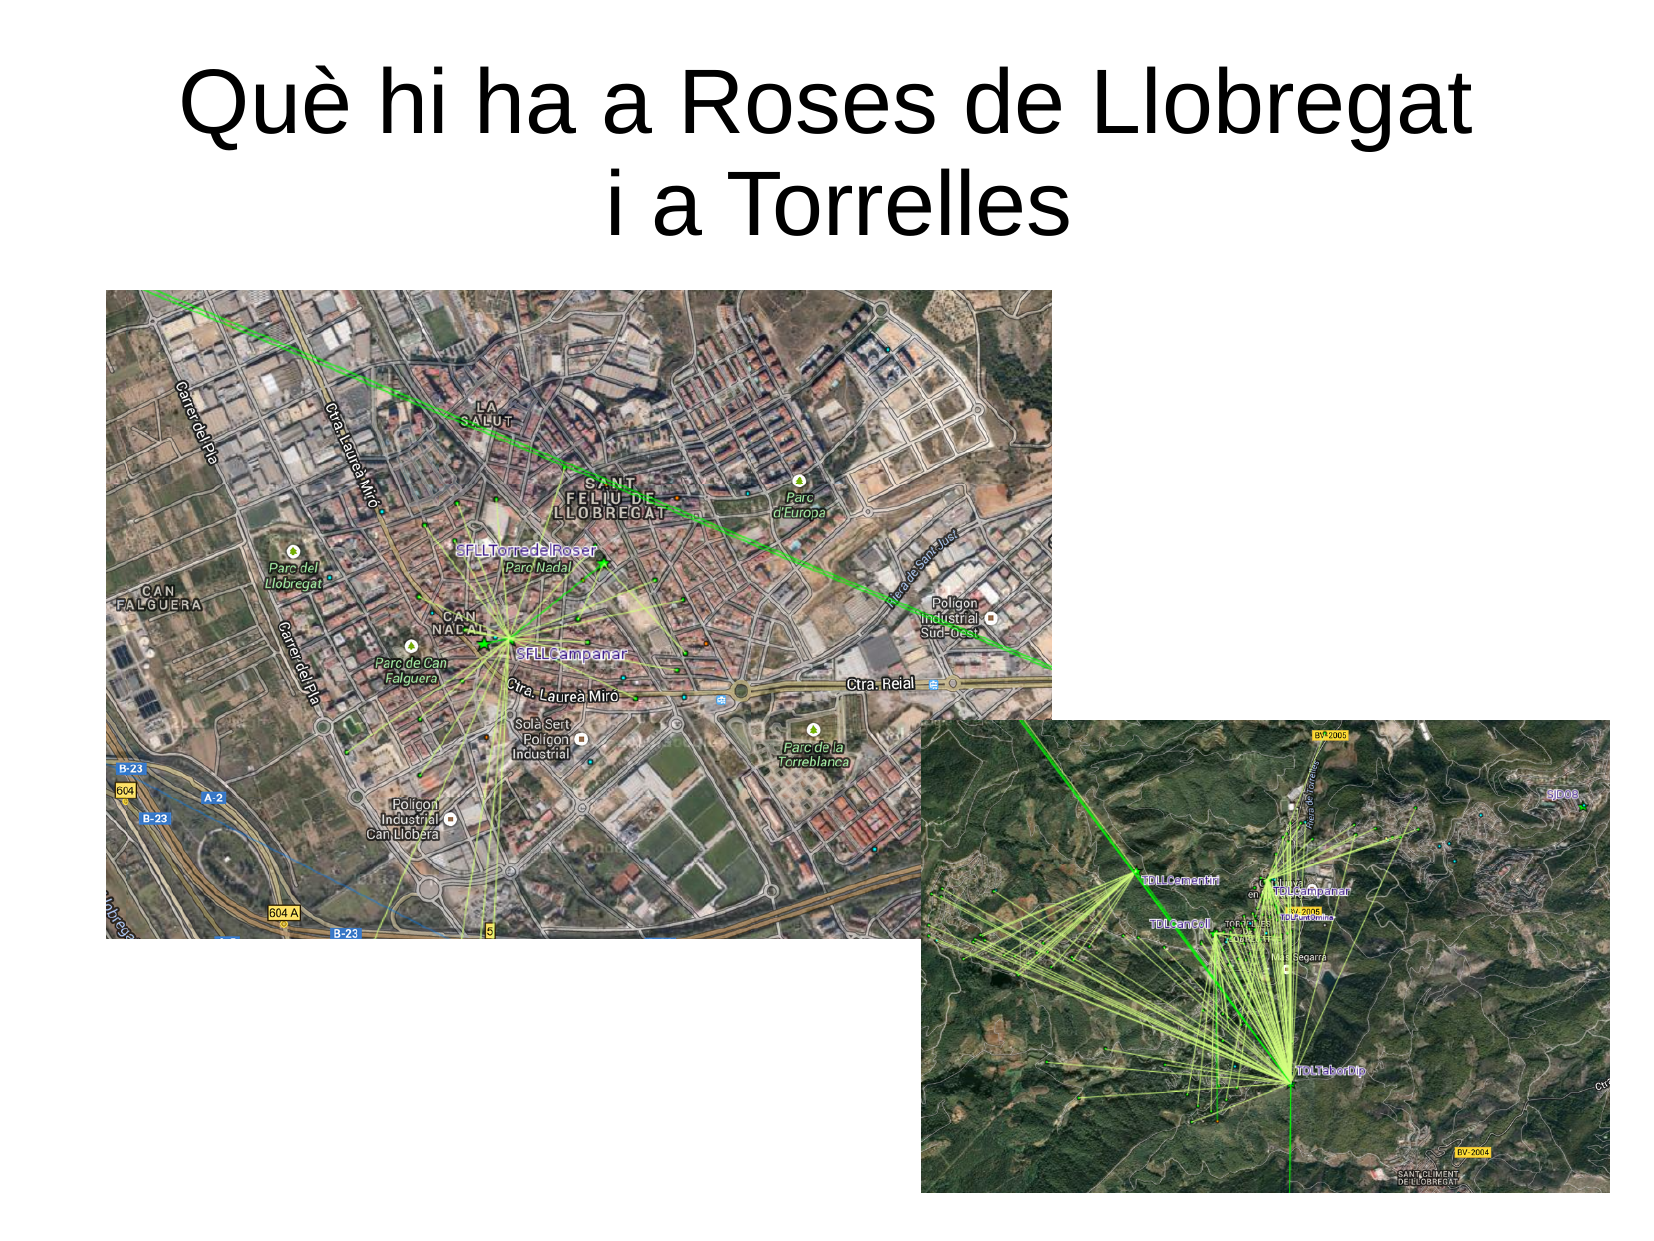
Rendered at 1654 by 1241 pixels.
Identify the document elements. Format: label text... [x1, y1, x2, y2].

title Què hi ha a Roses de Llobregat i a Torrelles [82, 49, 1571, 257]
picture [106, 290, 1610, 1193]
